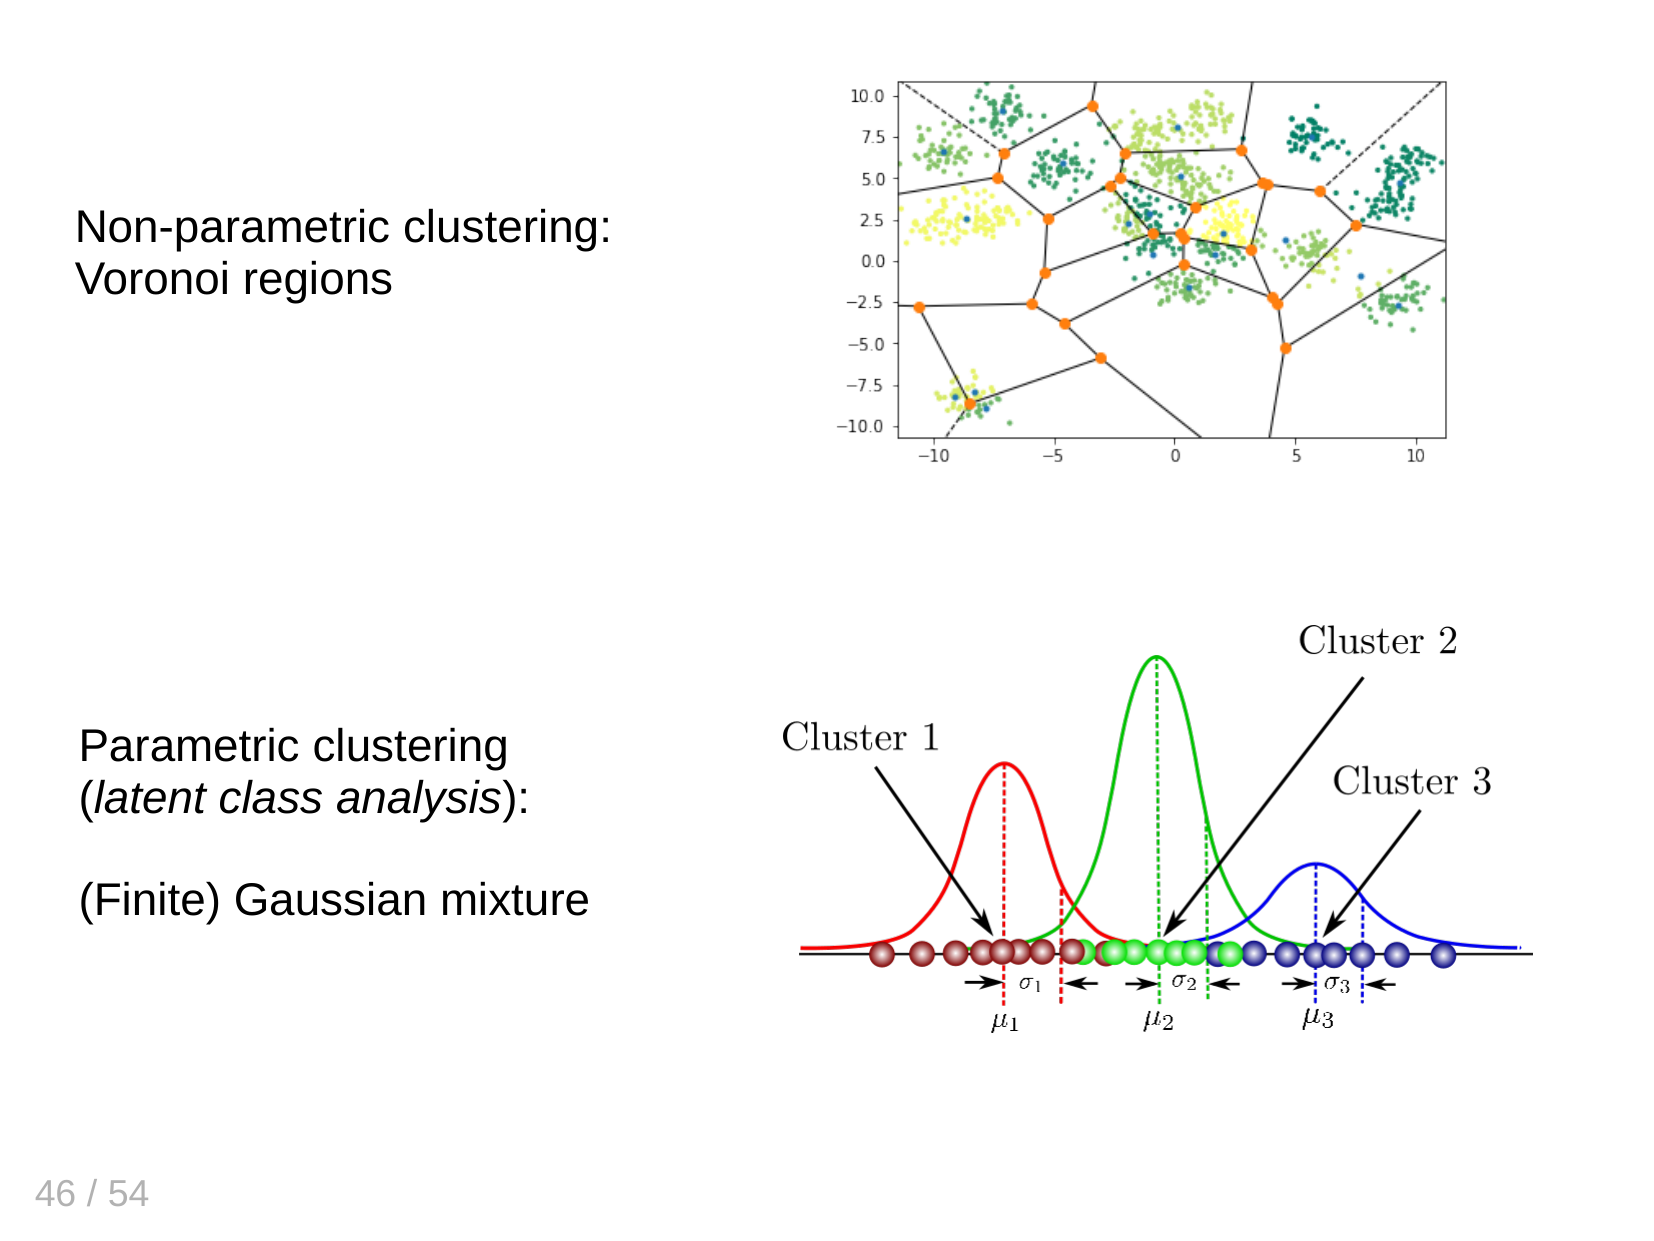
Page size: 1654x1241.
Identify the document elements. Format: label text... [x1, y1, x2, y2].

picture [781, 625, 1535, 1033]
picture [824, 65, 1462, 478]
text_box Parametric clustering (latent class analysis): (Finite) Gaussian mixture [63, 713, 717, 948]
text_box <number> / 54 [20, 1165, 315, 1226]
text_box Non-parametric clustering: Voronoi regions [59, 193, 728, 319]
